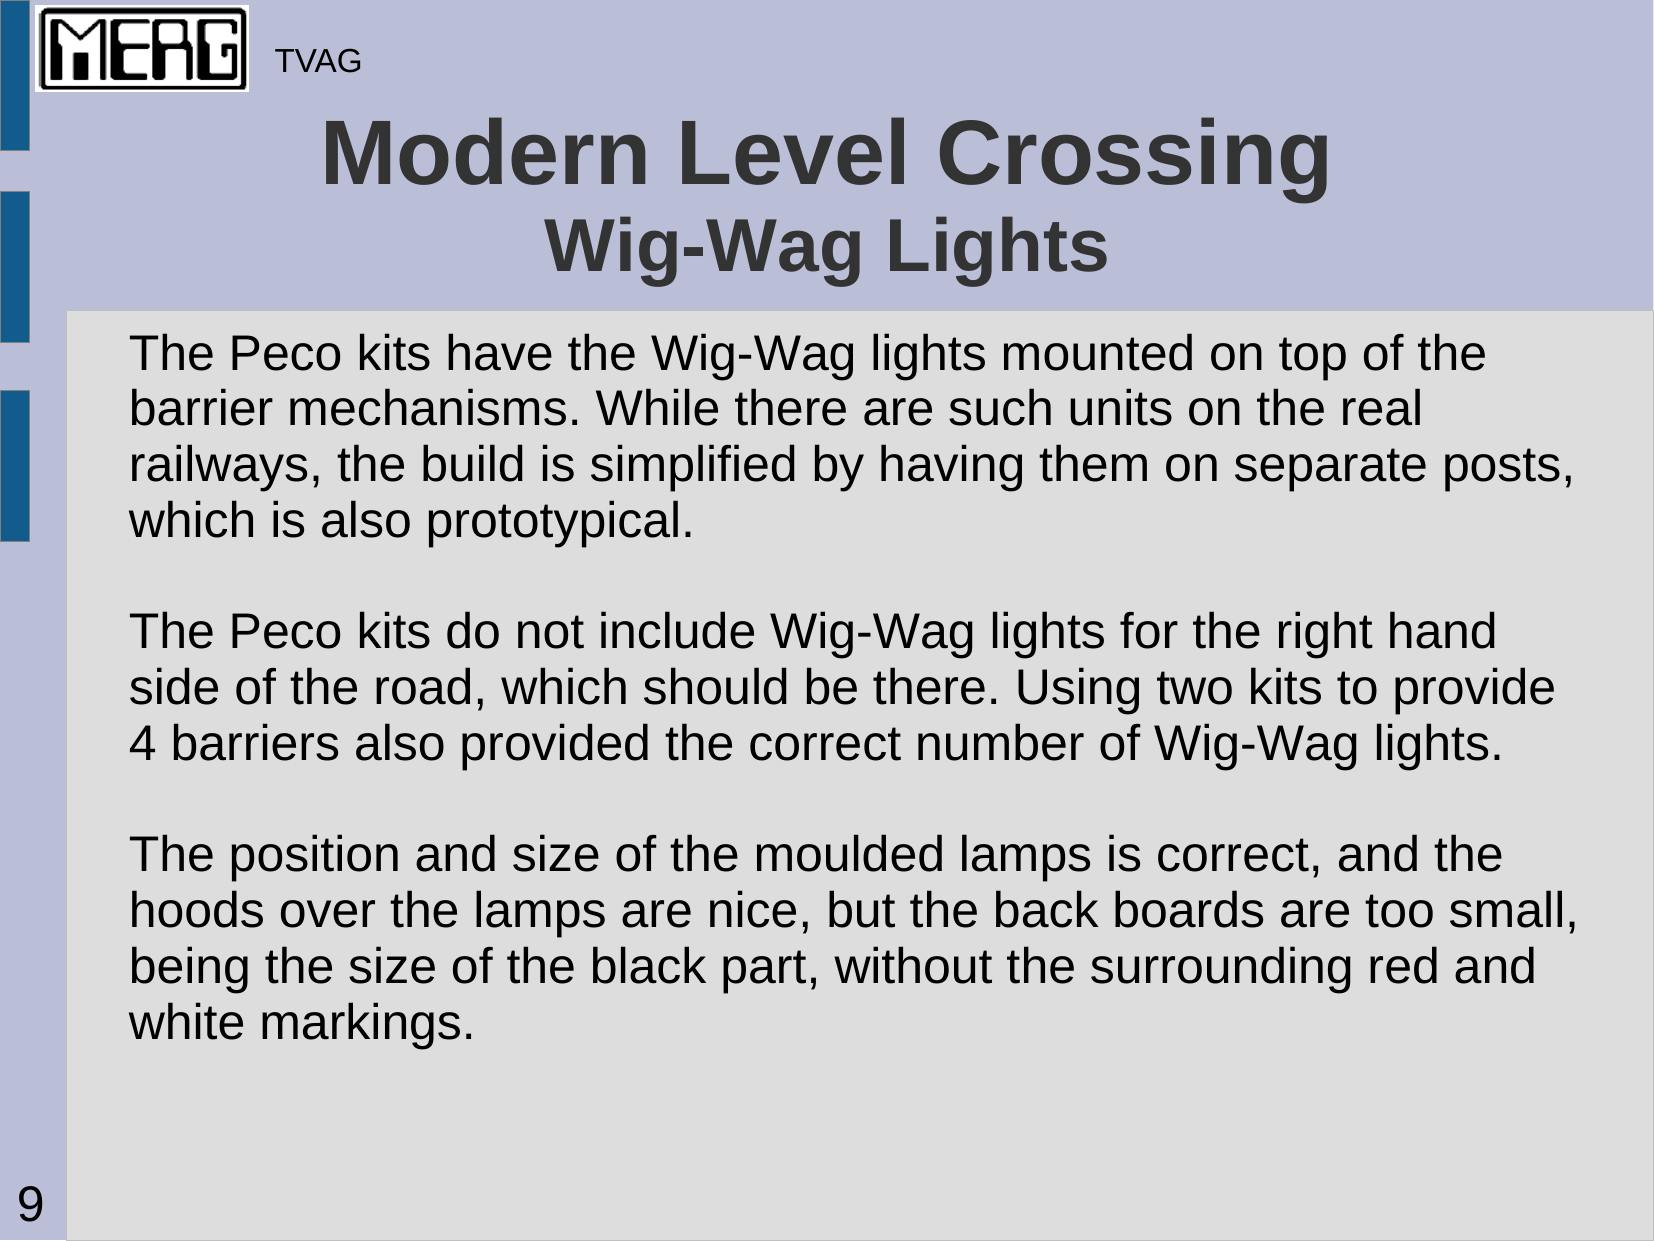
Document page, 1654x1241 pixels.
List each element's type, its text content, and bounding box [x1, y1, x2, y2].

list The Peco kits have the Wig-Wag lights mounted on top of the barrier mechanisms. While there are such units on the real railways, the build is simplified by having them on separate posts, which is also prototypical. The Peco kits do not include Wig-Wag lights for the right hand side of the road, which should be there. Using two kits to provide 4 barriers also provided the correct number of Wig-Wag lights. The position and size of the moulded lamps is correct, and the hoods over the lamps are nice, but the back boards are too small, being the size of the black part, without the surrounding red and white markings. [128, 324, 1594, 1109]
text_box TVAG [259, 35, 378, 88]
text_box <number> [2, 1169, 260, 1241]
title Modern Level Crossing Wig-Wag Lights [121, 91, 1534, 299]
picture [35, 5, 249, 92]
